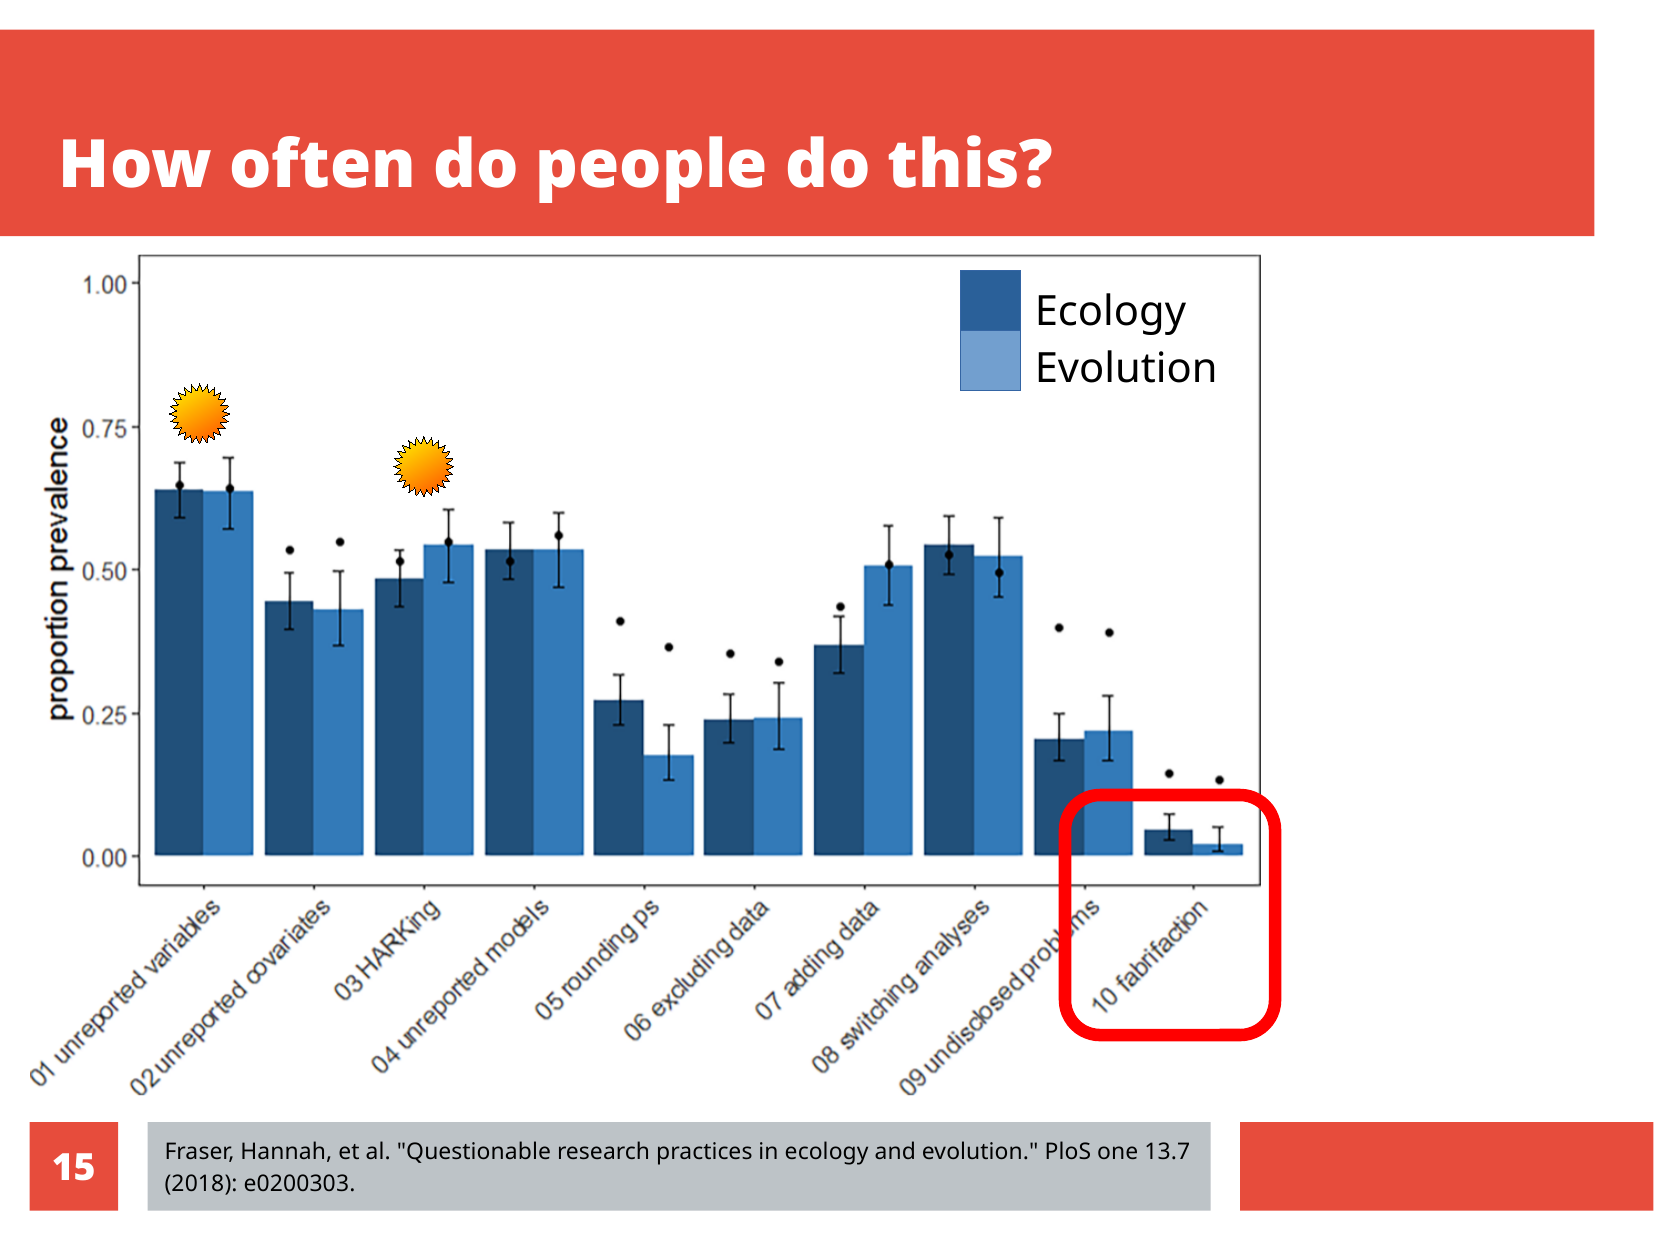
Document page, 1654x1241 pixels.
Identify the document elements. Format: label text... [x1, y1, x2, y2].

text_box [393, 436, 454, 497]
text_box Fraser, Hannah, et al. "Questionable research practices in ecology and evolution." PloS one 13.7 (2018): e0200303. [149, 1127, 1216, 1216]
picture [30, 254, 1261, 1097]
text_box [960, 270, 1021, 391]
picture [1072, 802, 1261, 1028]
title How often do people do this? [59, 59, 1595, 207]
text_box [169, 383, 230, 444]
text_box Ecology Evolution [1021, 273, 1246, 391]
